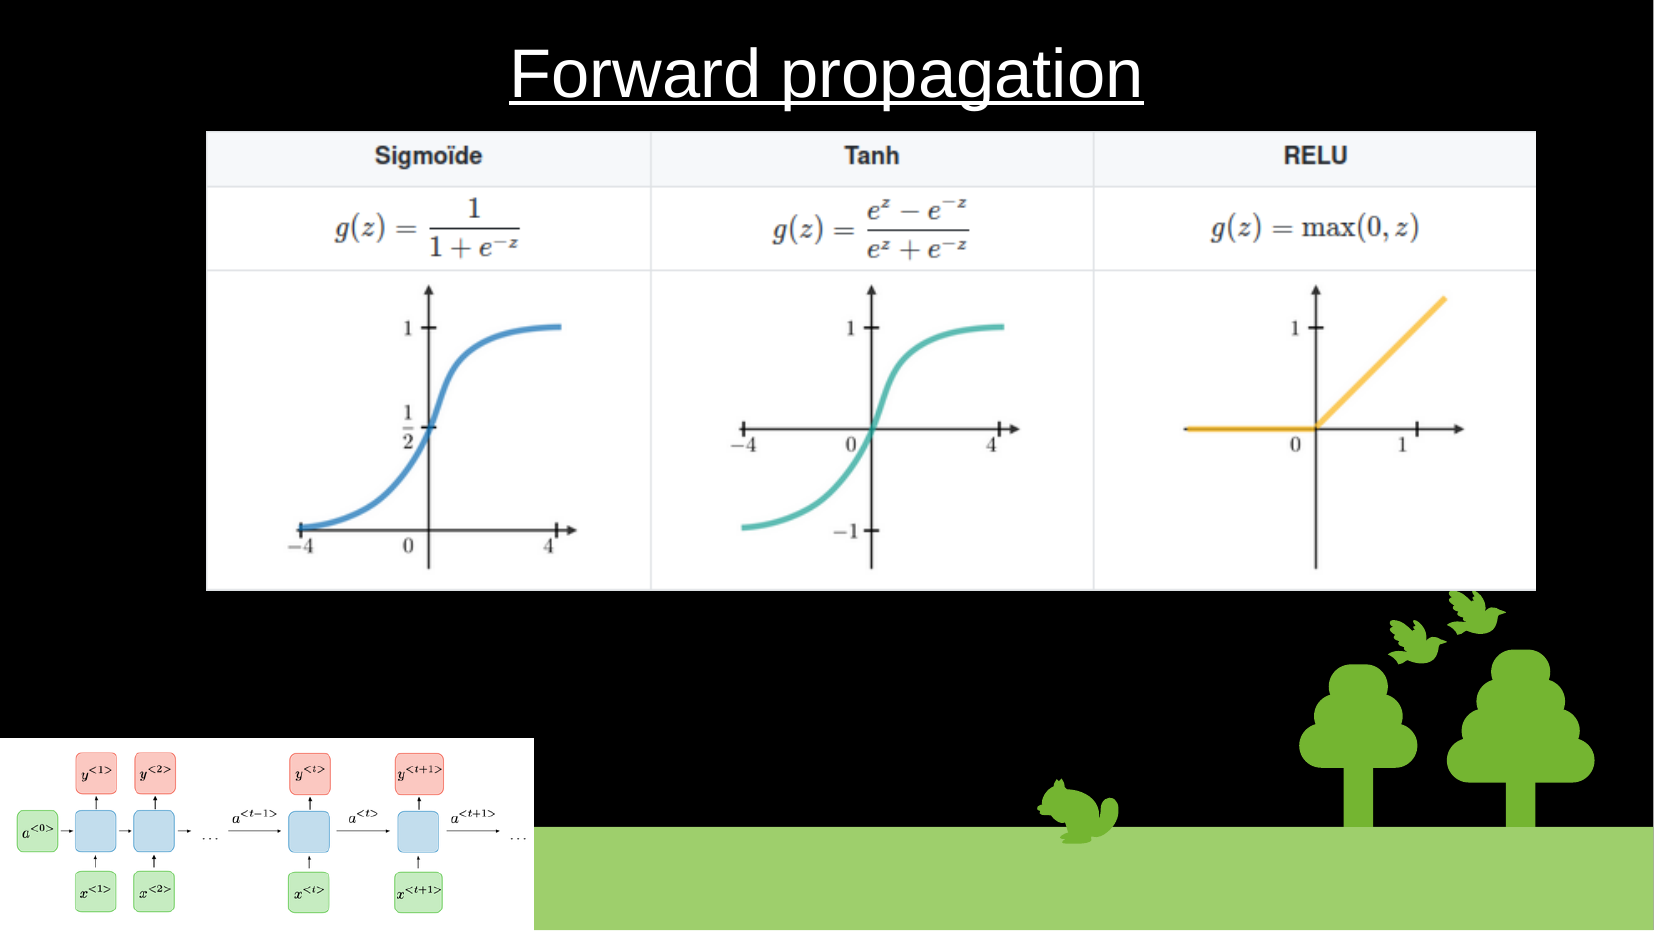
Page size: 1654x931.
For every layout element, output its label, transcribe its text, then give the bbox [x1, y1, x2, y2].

title Forward propagation [88, 0, 1565, 148]
picture [206, 131, 1536, 591]
picture [0, 738, 534, 931]
